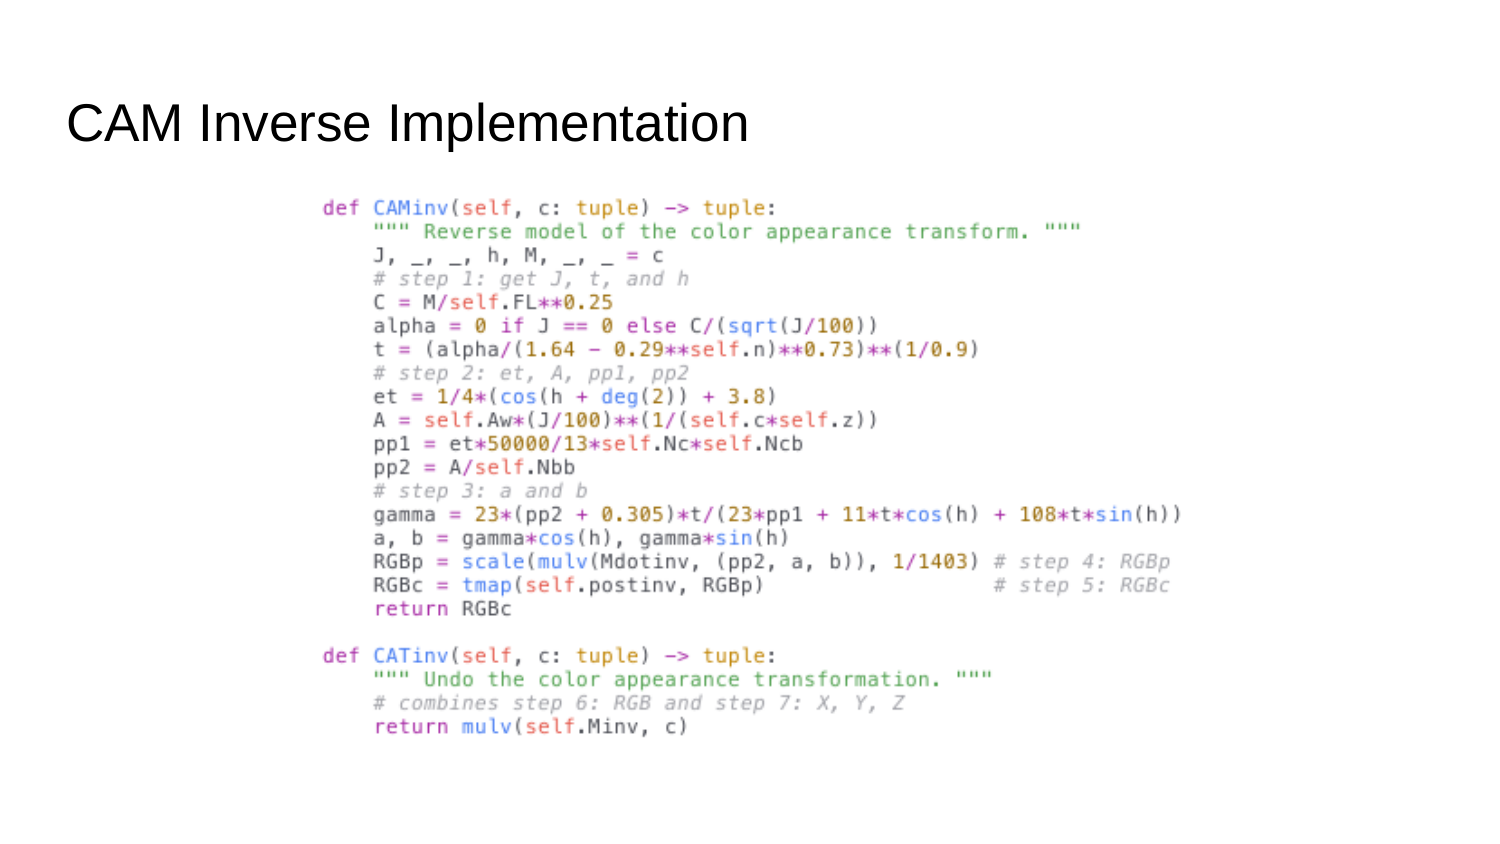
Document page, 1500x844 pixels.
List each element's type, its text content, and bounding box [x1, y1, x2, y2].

title CAM Inverse Implementation [51, 72, 1449, 167]
picture [314, 188, 1186, 750]
